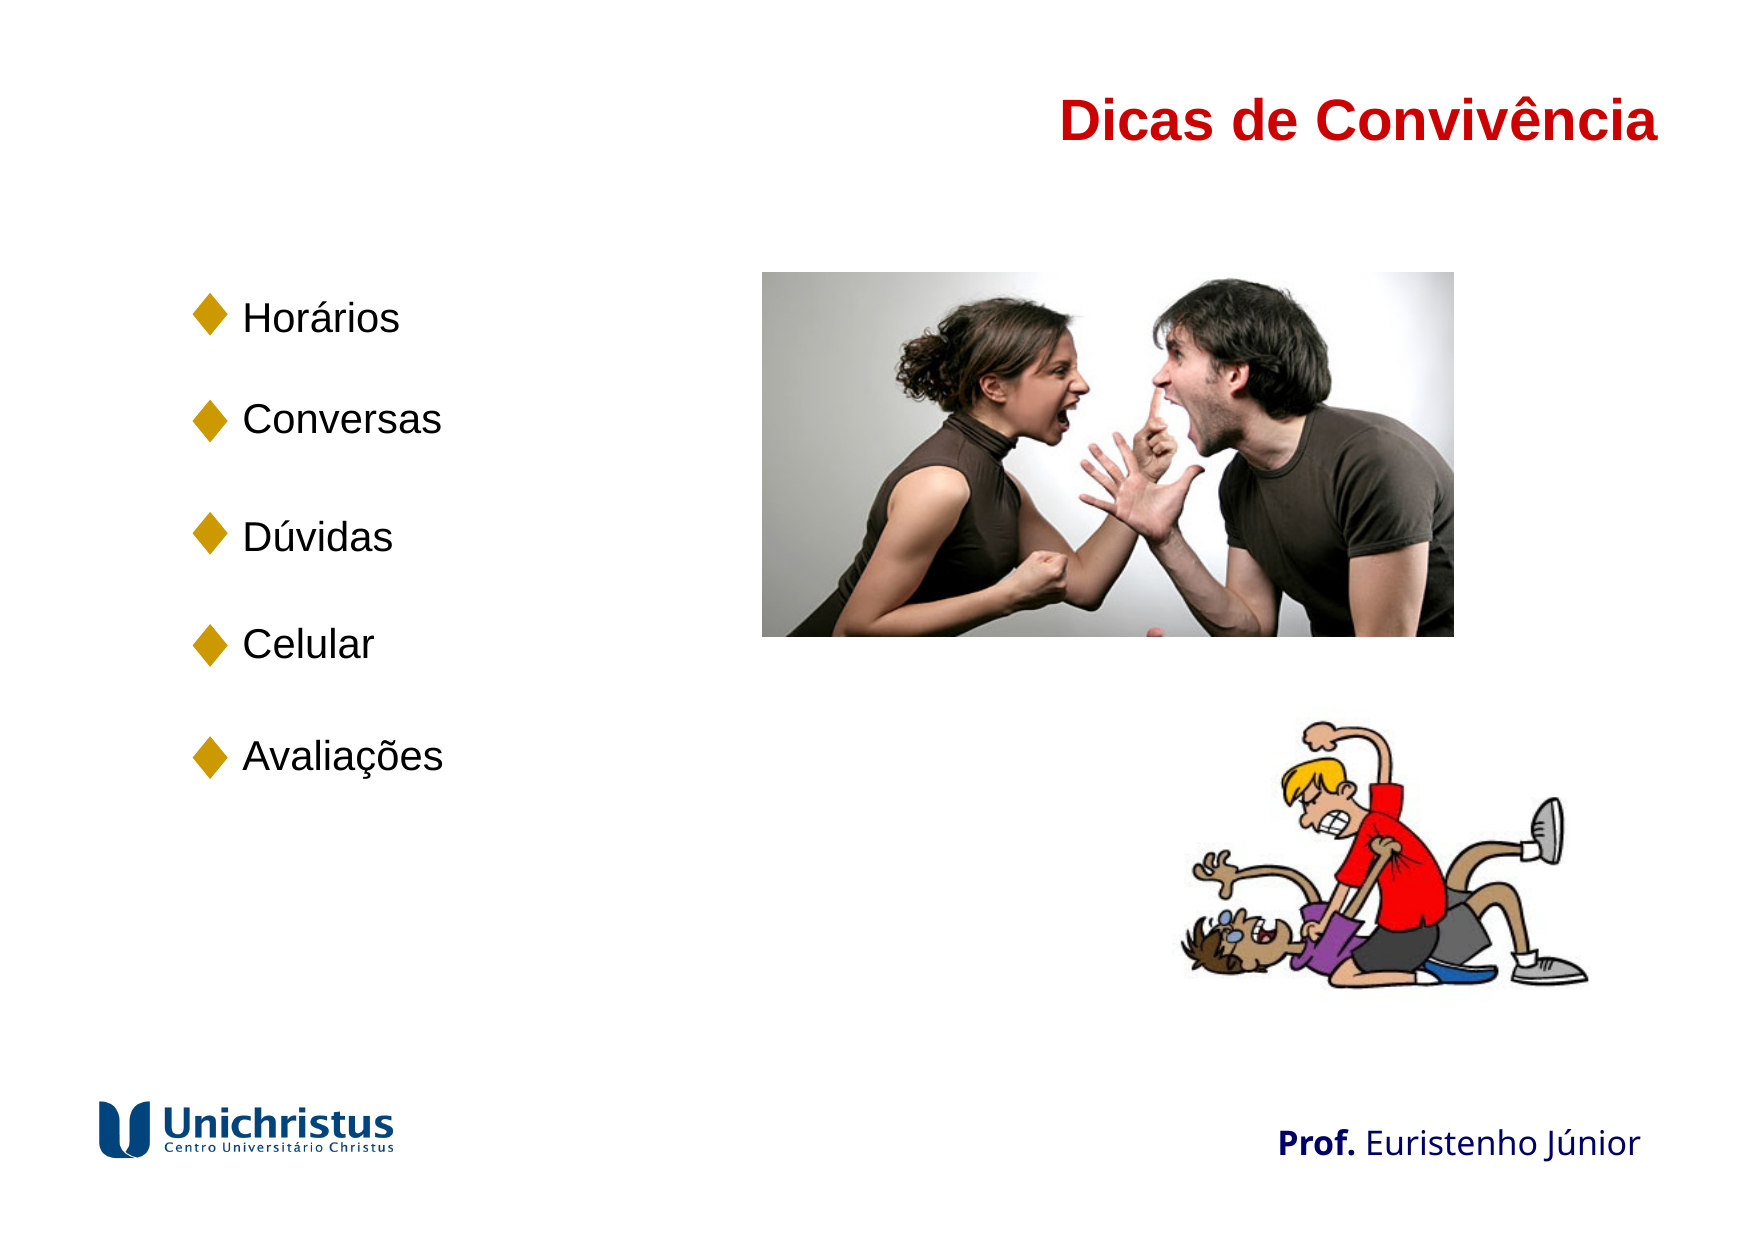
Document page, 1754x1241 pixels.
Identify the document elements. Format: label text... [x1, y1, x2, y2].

text_box [192, 624, 227, 667]
text_box [192, 736, 227, 780]
text_box [192, 511, 227, 555]
text_box [192, 399, 227, 443]
text_box Horários [227, 287, 416, 349]
text_box Conversas [227, 388, 458, 451]
text_box Dúvidas [227, 506, 409, 568]
picture [1172, 639, 1590, 1021]
picture [94, 1098, 398, 1160]
text_box Avaliações [227, 725, 459, 787]
text_box Dicas de Convivência [1044, 80, 1674, 161]
text_box Prof. Euristenho Júnior [1262, 1111, 1695, 1167]
picture [762, 272, 1454, 637]
text_box Celular [227, 613, 390, 675]
text_box [192, 292, 227, 336]
